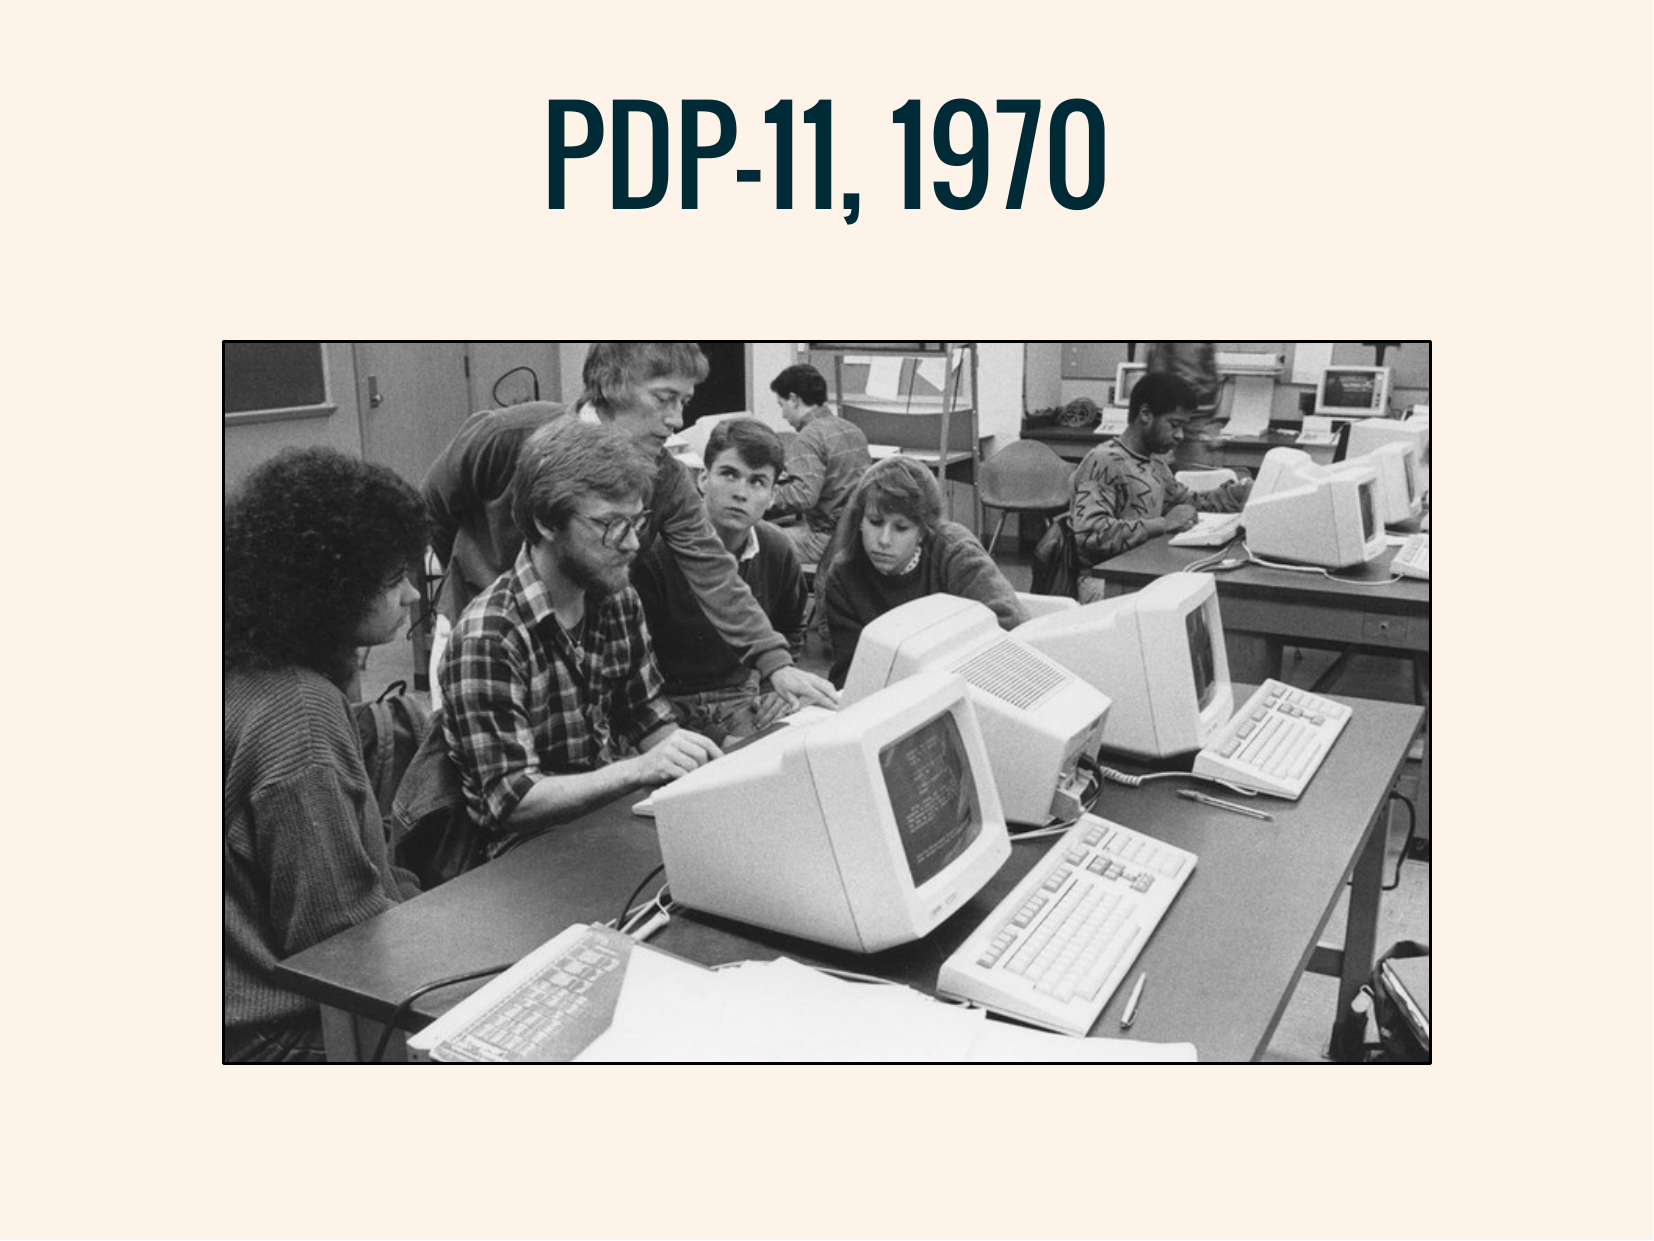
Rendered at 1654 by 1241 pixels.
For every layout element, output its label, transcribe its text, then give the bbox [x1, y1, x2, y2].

title PDP-11, 1970 [82, 49, 1571, 257]
picture [224, 342, 1430, 1063]
